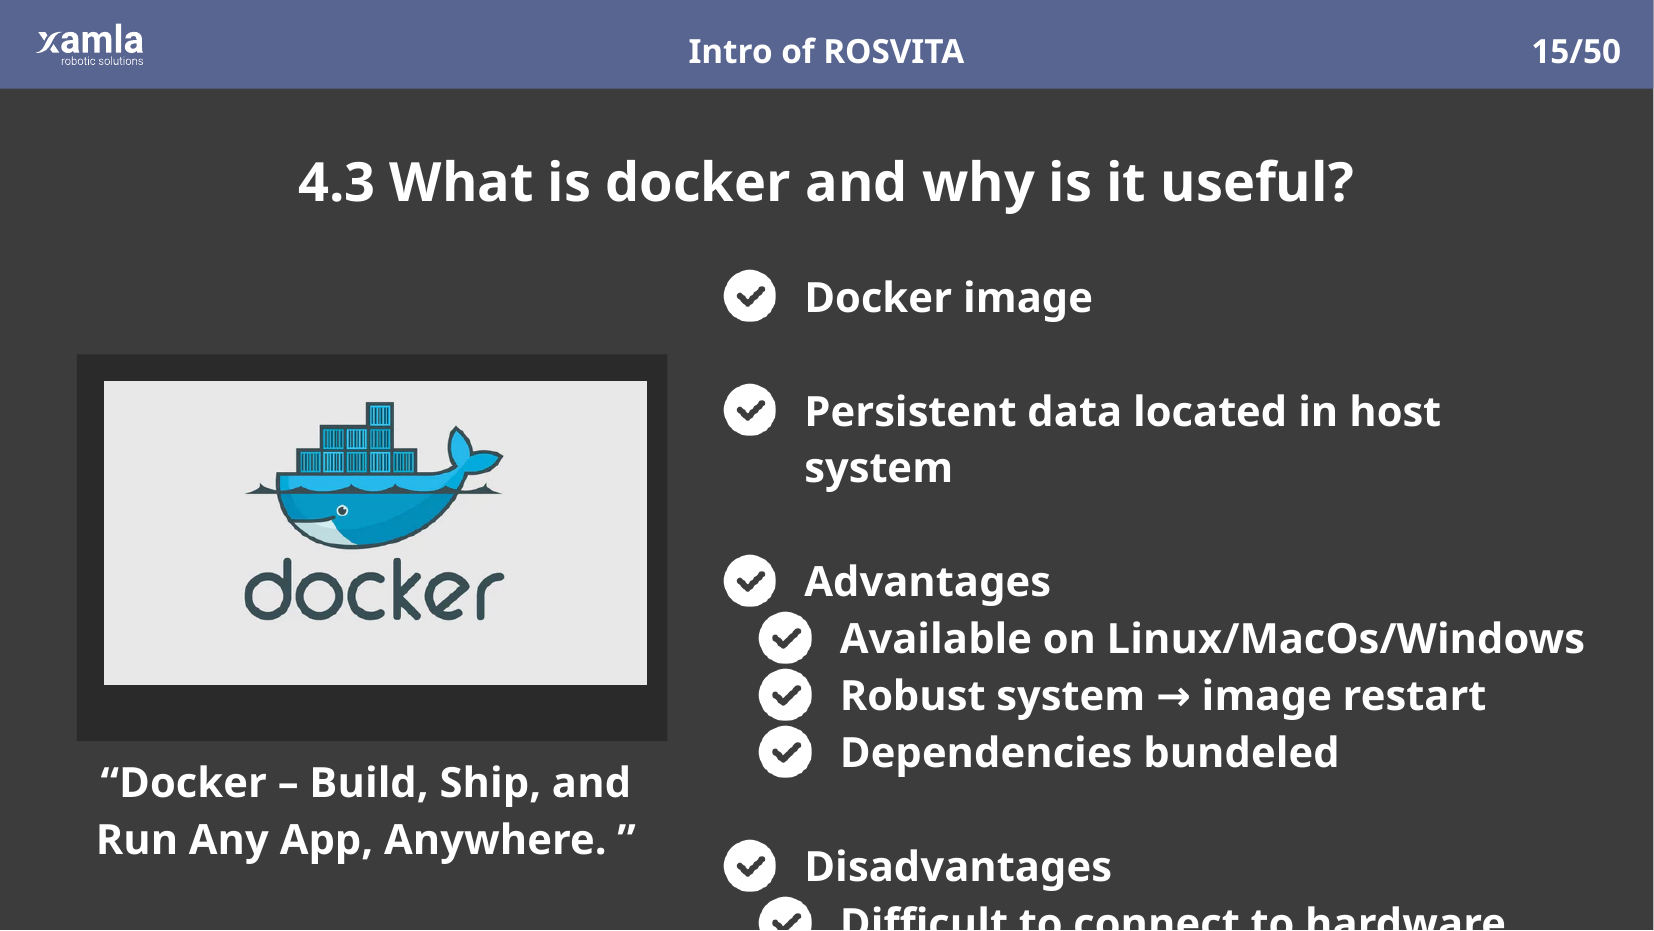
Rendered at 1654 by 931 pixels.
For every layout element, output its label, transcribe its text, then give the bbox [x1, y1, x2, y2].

text_box Docker image Persistent data located in host system Advantages Available on Linux/MacOs/Windows Robust system → image restart Dependencies bundeled Disadvantages Difficult to connect to hardware [708, 259, 1607, 881]
picture [35, 23, 143, 65]
text_box “Docker – Build, Ship, and Run Any App, Anywhere. ” [47, 745, 686, 863]
picture [758, 896, 812, 931]
text_box [0, 0, 1654, 89]
picture [104, 381, 647, 686]
text_box 4.3 What is docker and why is it useful? [188, 135, 1465, 223]
text_box [76, 354, 668, 742]
text_box 15/50 [1511, 20, 1636, 80]
text_box Intro of ROSVITA [296, 20, 1357, 80]
picture [723, 881, 776, 892]
